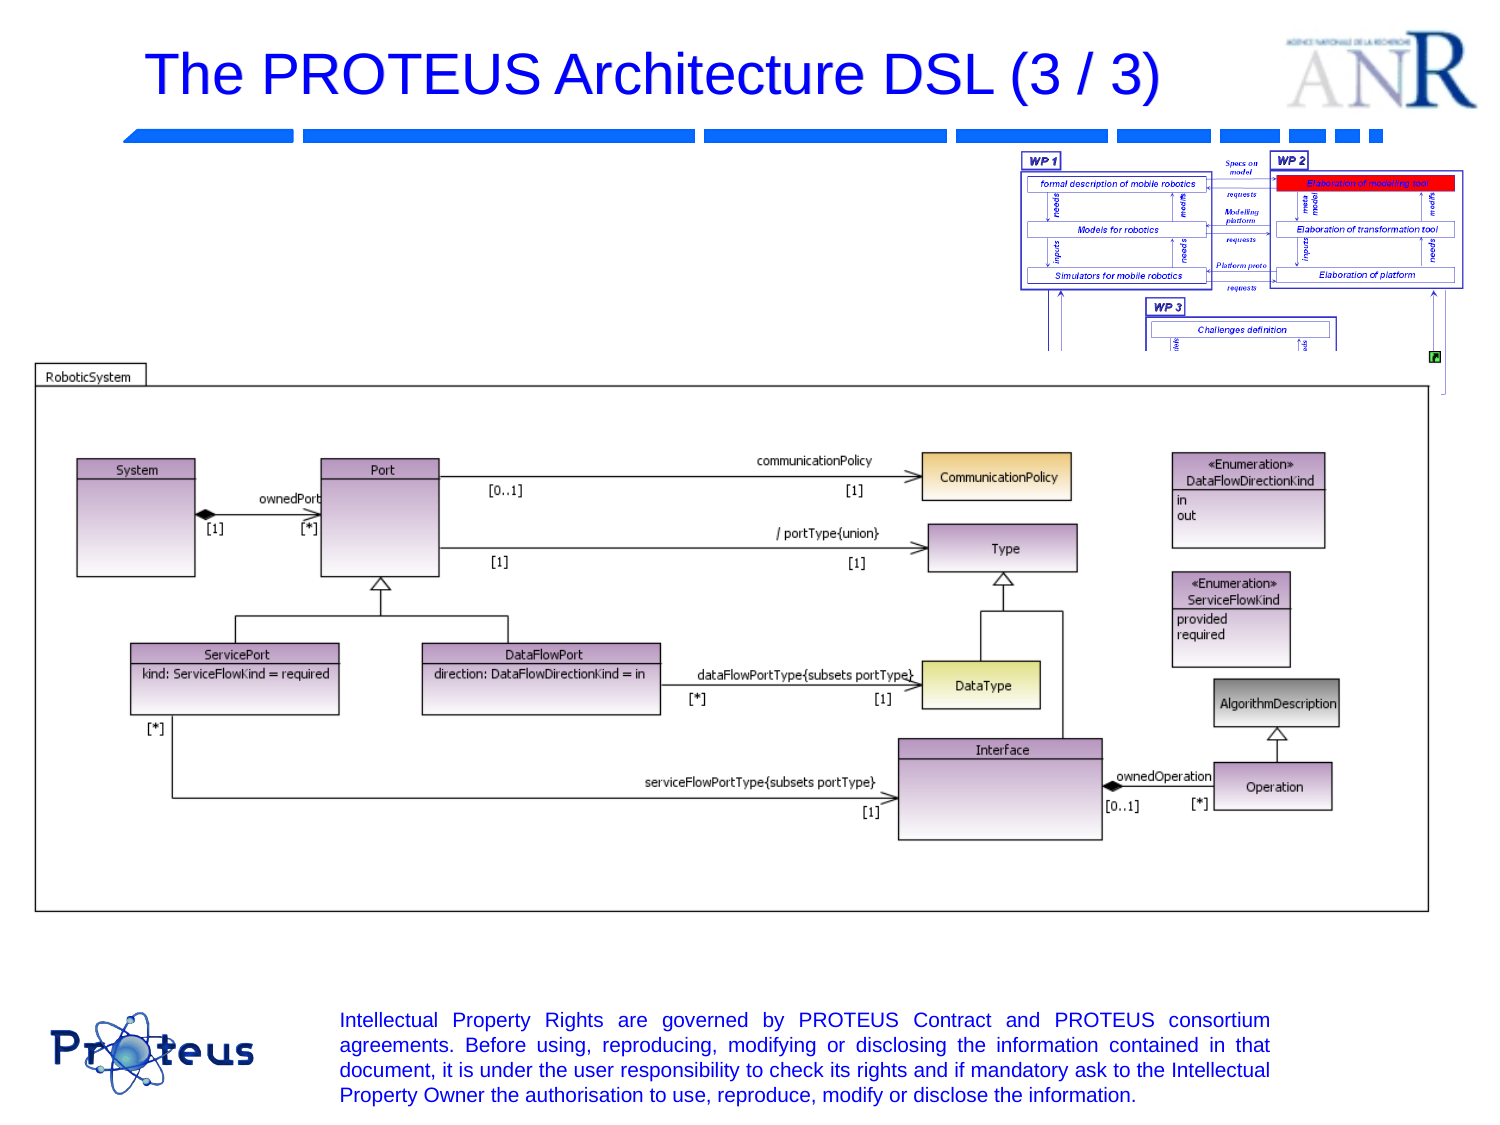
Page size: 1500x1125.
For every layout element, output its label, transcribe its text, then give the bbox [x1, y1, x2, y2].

title The PROTEUS Architecture DSL (3 / 3) [23, 11, 1264, 130]
picture [35, 1003, 272, 1101]
picture [23, 150, 1464, 924]
picture [1281, 27, 1484, 115]
